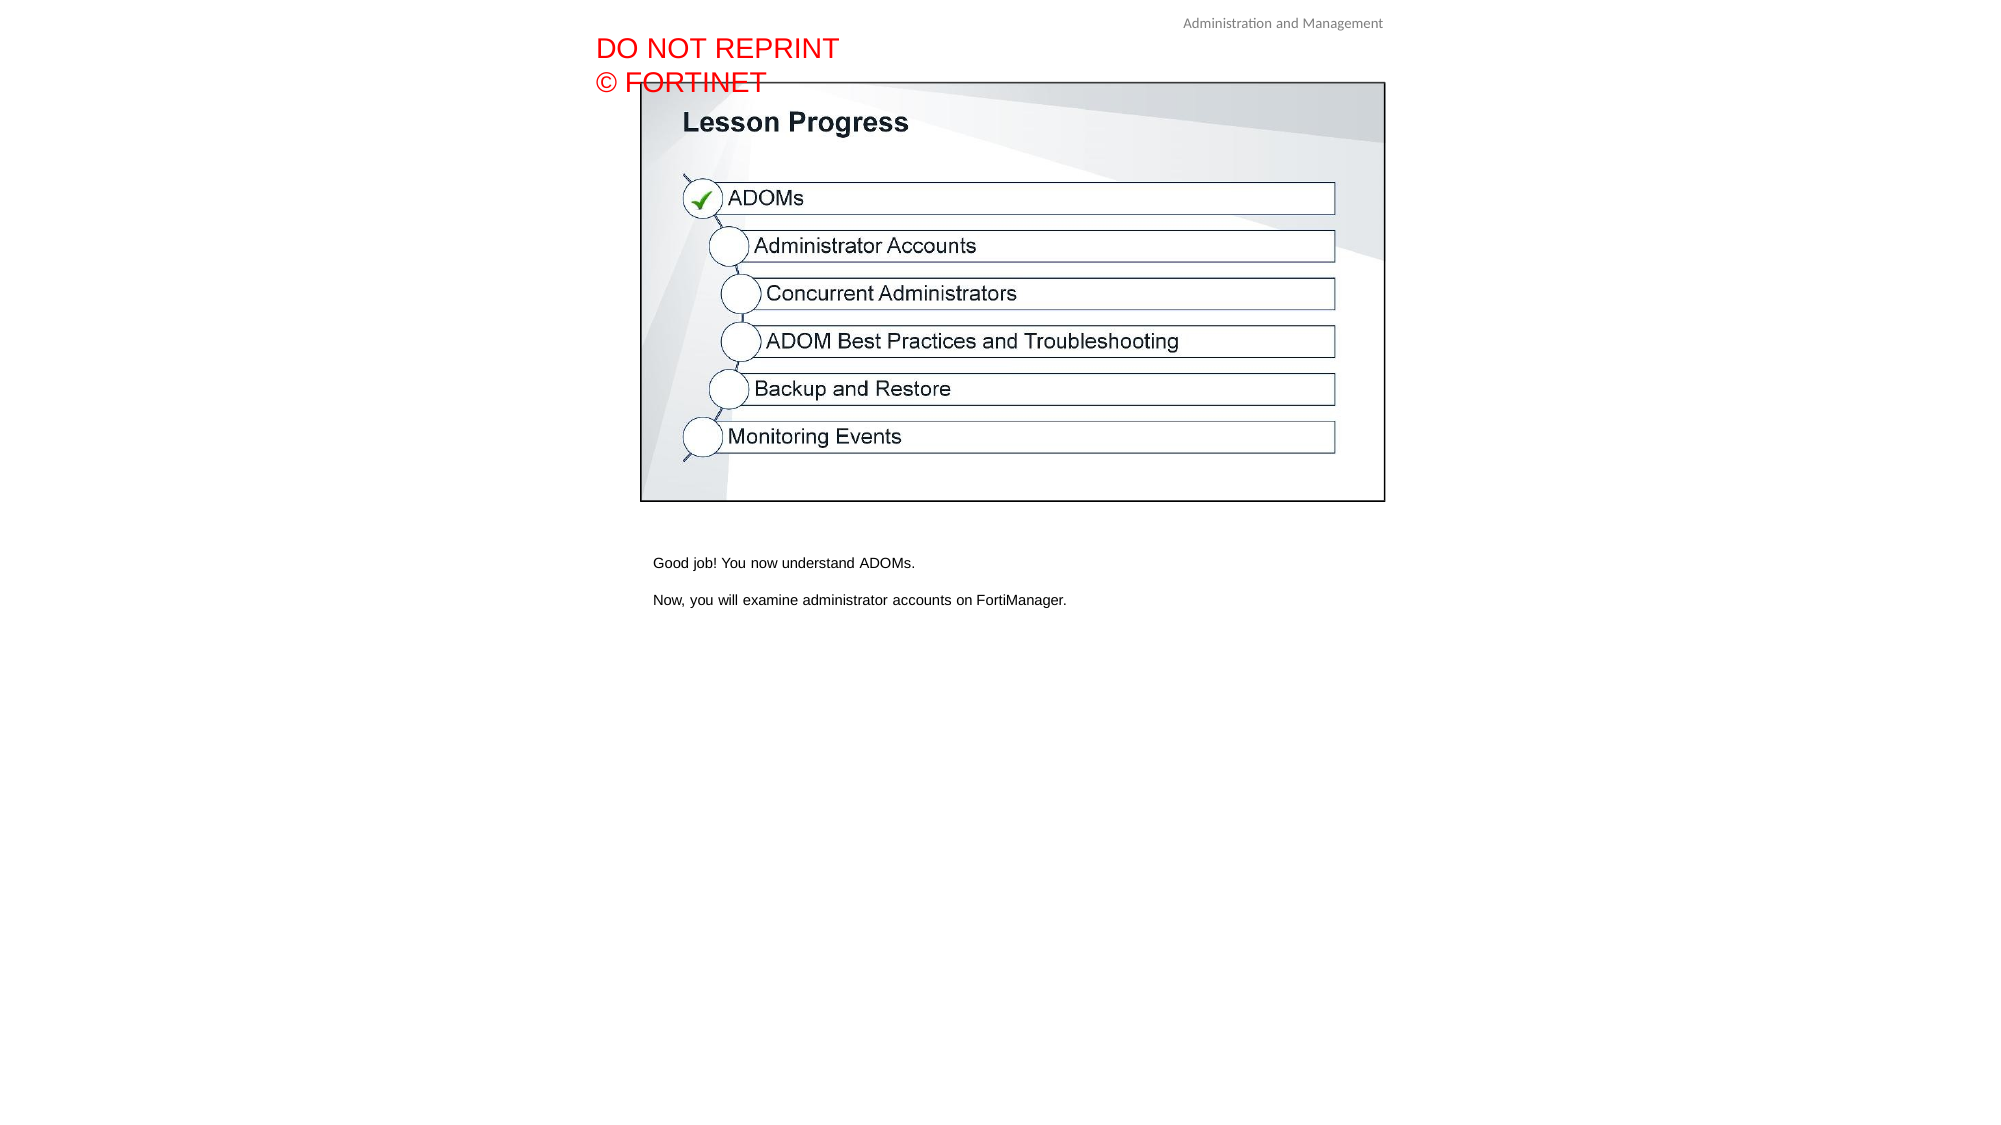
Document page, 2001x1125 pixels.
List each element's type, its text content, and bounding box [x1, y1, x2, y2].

picture [642, 84, 1383, 500]
text_box DO NOT REPRINT © FORTINET [594, 28, 841, 98]
text_box [640, 81, 1386, 502]
text_box Good job! You now understand ADOMs. Now, you will examine administrator accounts on FortiManager. [651, 552, 1071, 609]
text_box Administration and Management [1181, 11, 1386, 32]
